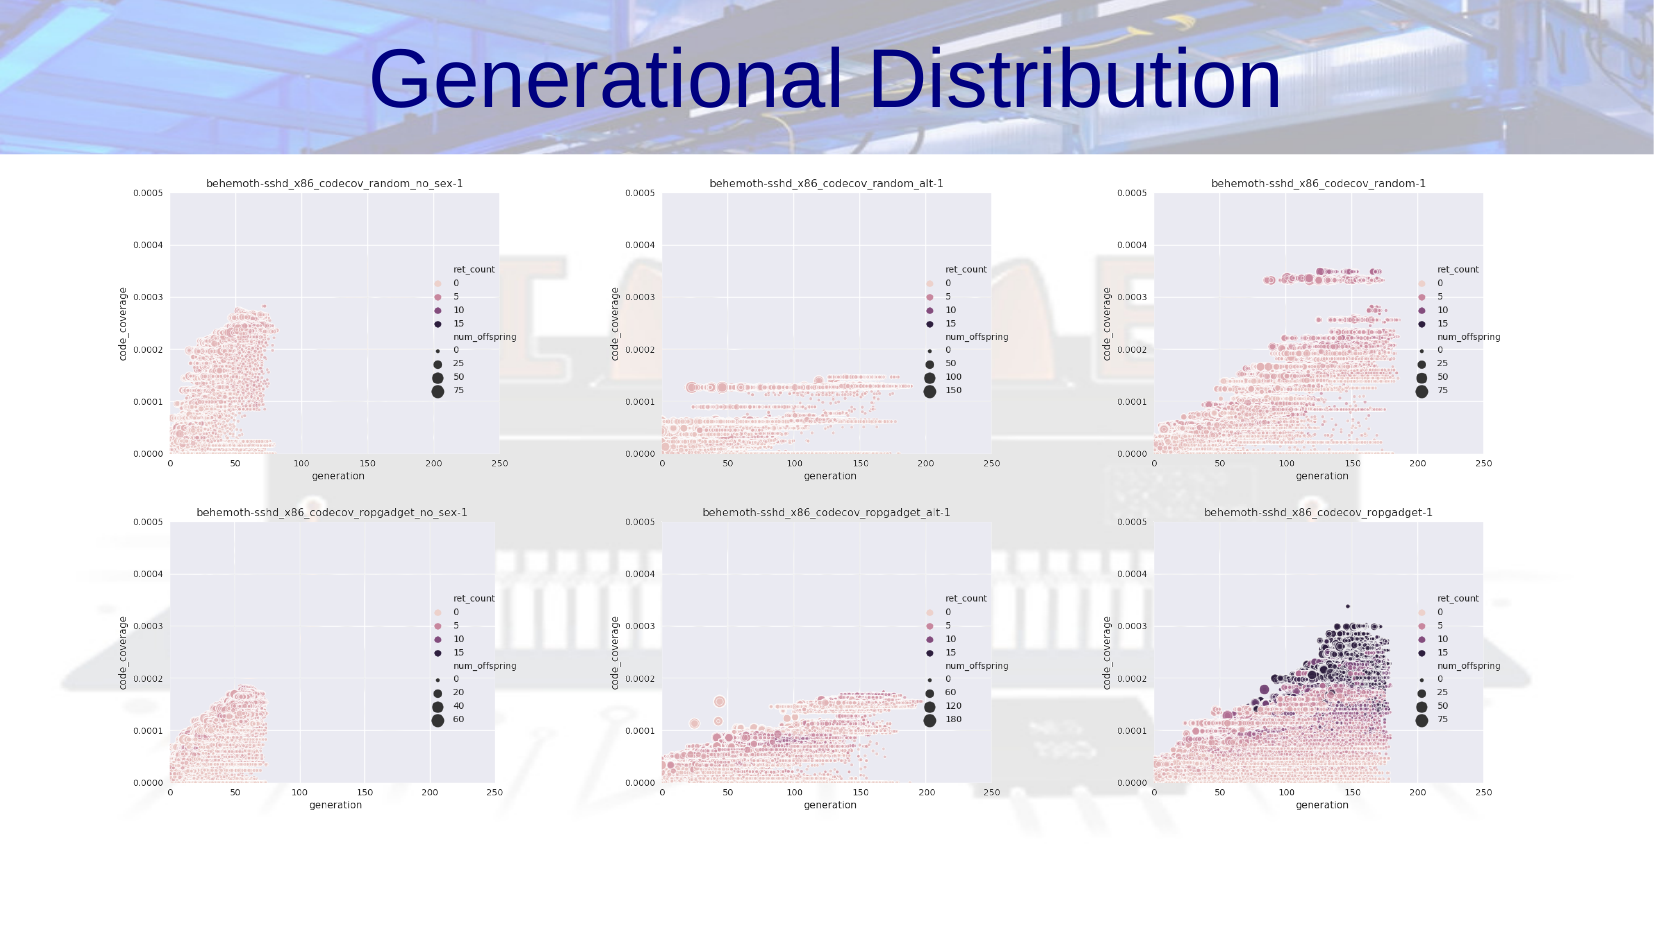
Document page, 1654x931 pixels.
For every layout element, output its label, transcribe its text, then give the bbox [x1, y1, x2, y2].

picture [0, 0, 1654, 931]
title Generational Distribution [82, 37, 1571, 121]
